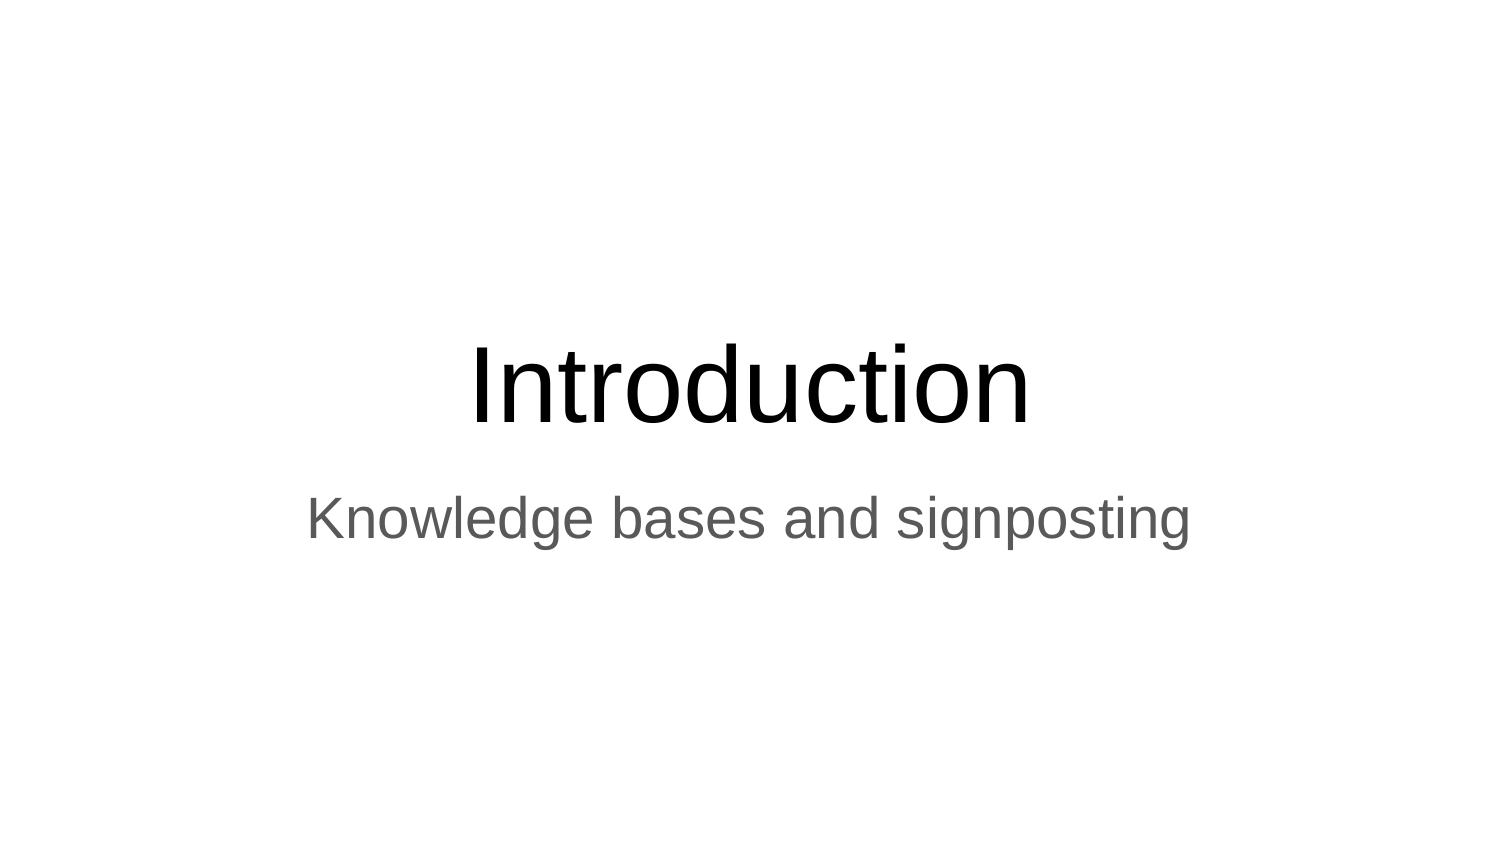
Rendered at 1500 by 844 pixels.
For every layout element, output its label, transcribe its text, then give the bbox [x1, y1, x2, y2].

title Introduction [51, 122, 1449, 459]
subtitle Knowledge bases and signposting [51, 464, 1449, 595]
